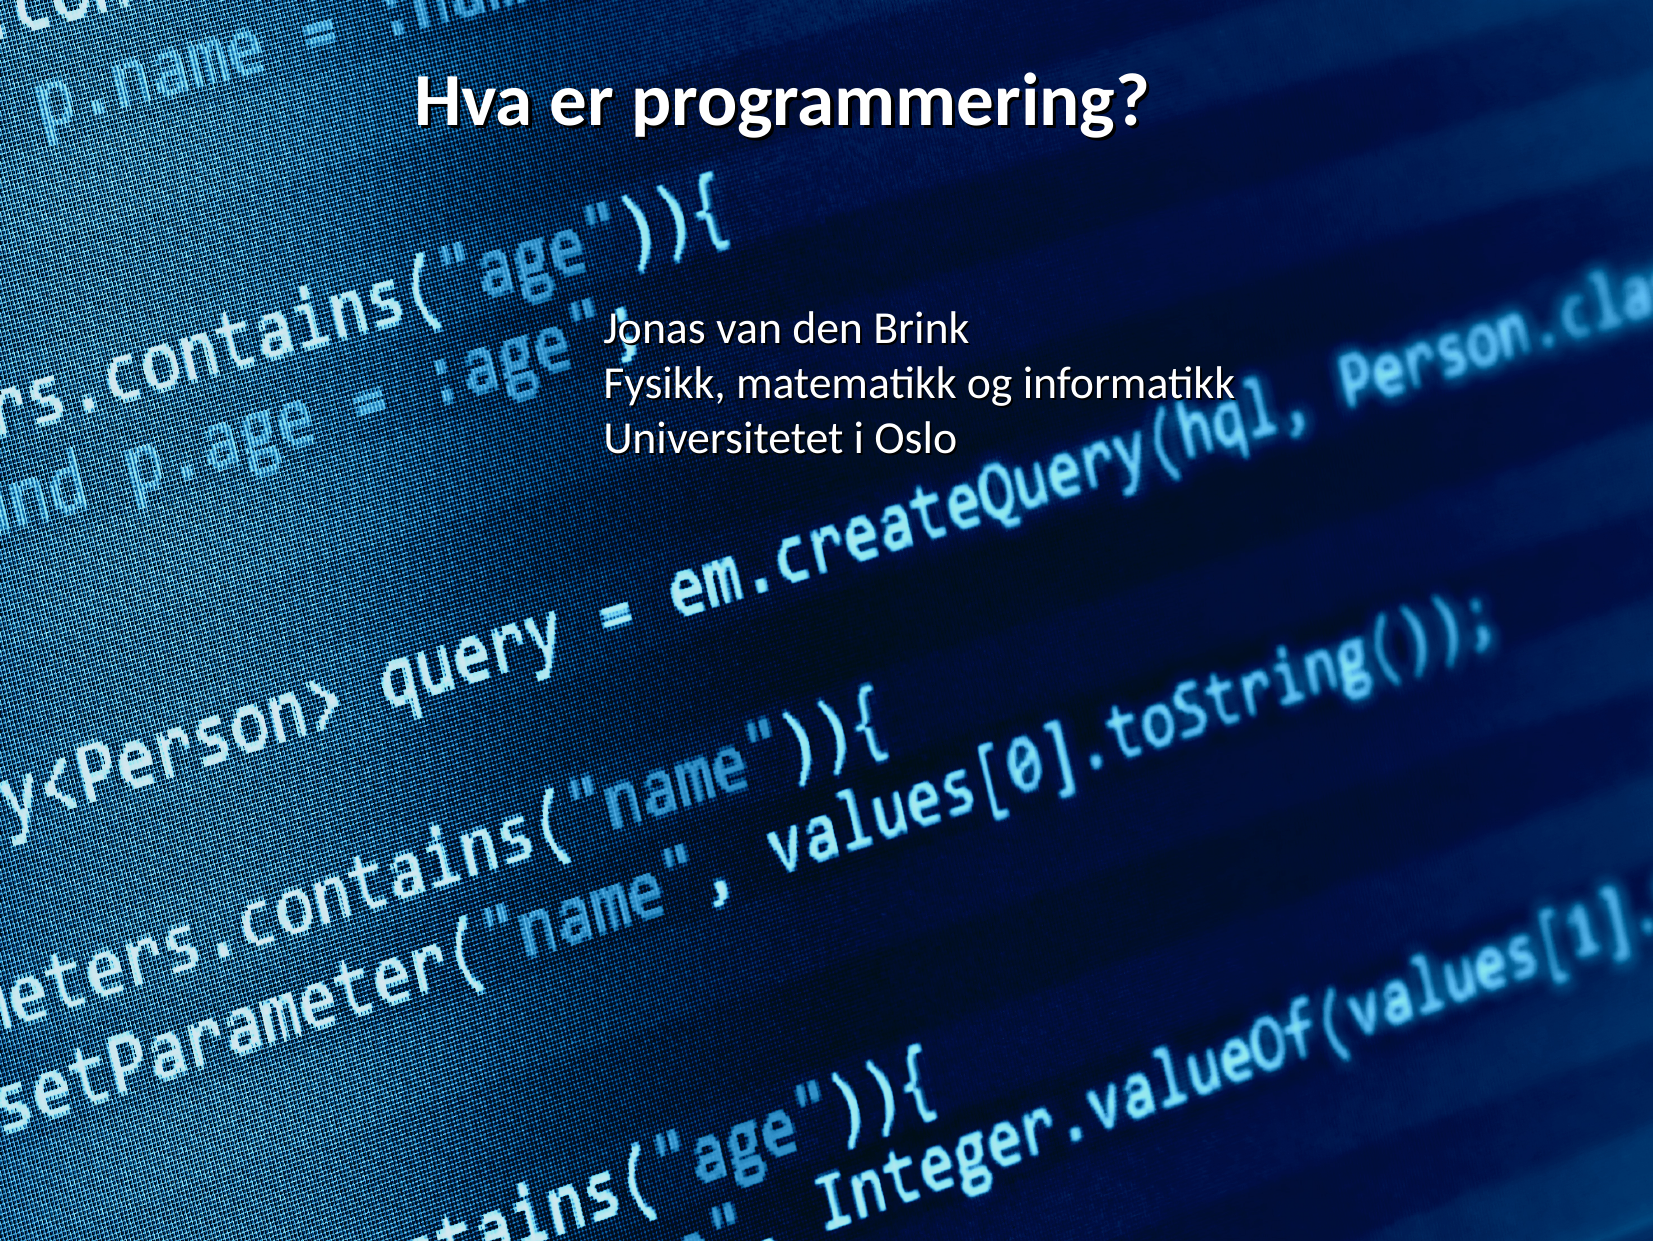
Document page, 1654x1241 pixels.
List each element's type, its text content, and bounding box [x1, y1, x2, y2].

text_box Jonas van den Brink Fysikk, matematikk og informatikk Universitetet i Oslo [588, 290, 1483, 519]
text_box Hva er programmering? [399, 43, 1653, 241]
picture [0, 0, 1653, 1241]
